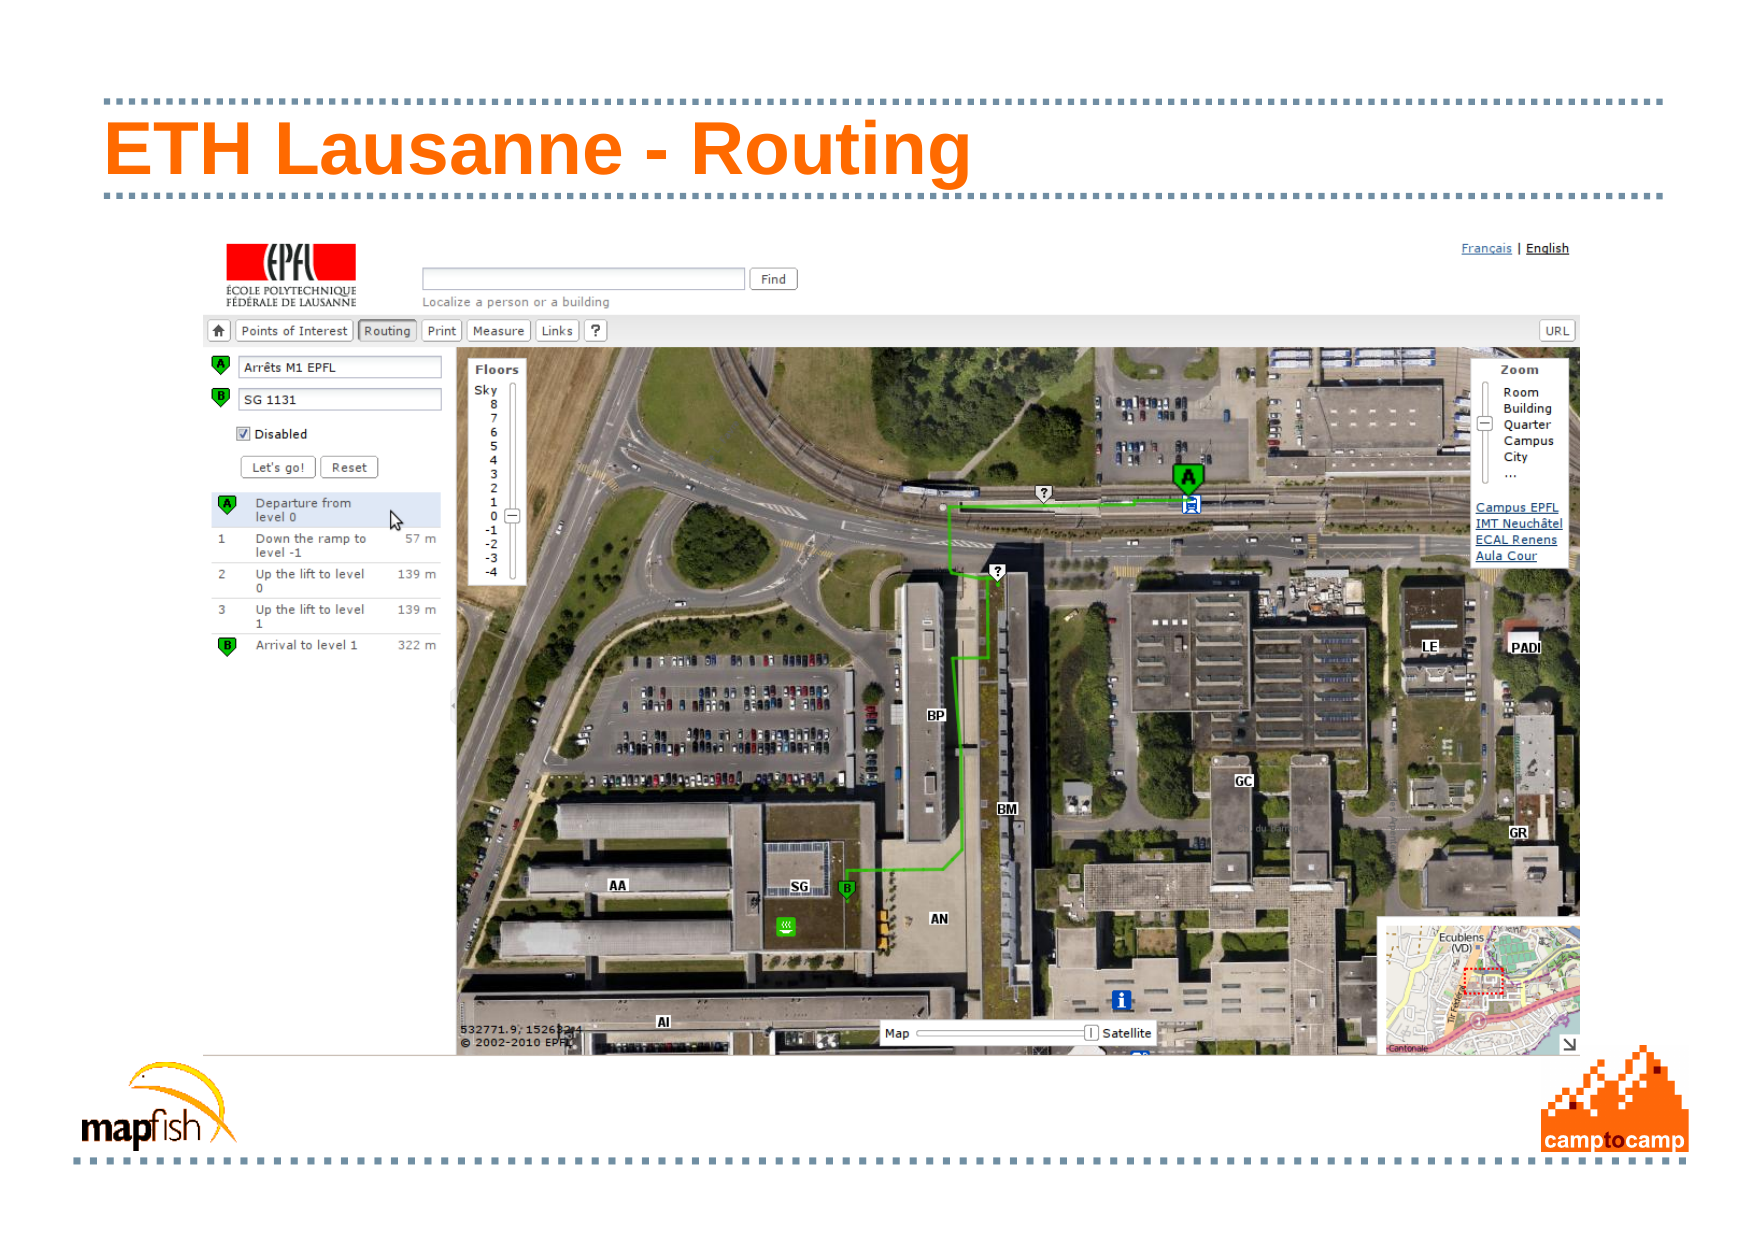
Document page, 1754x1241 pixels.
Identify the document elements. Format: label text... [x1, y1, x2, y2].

picture [203, 231, 1689, 1152]
title ETH Lausanne - Routing [103, 104, 1660, 193]
picture [82, 1062, 237, 1151]
